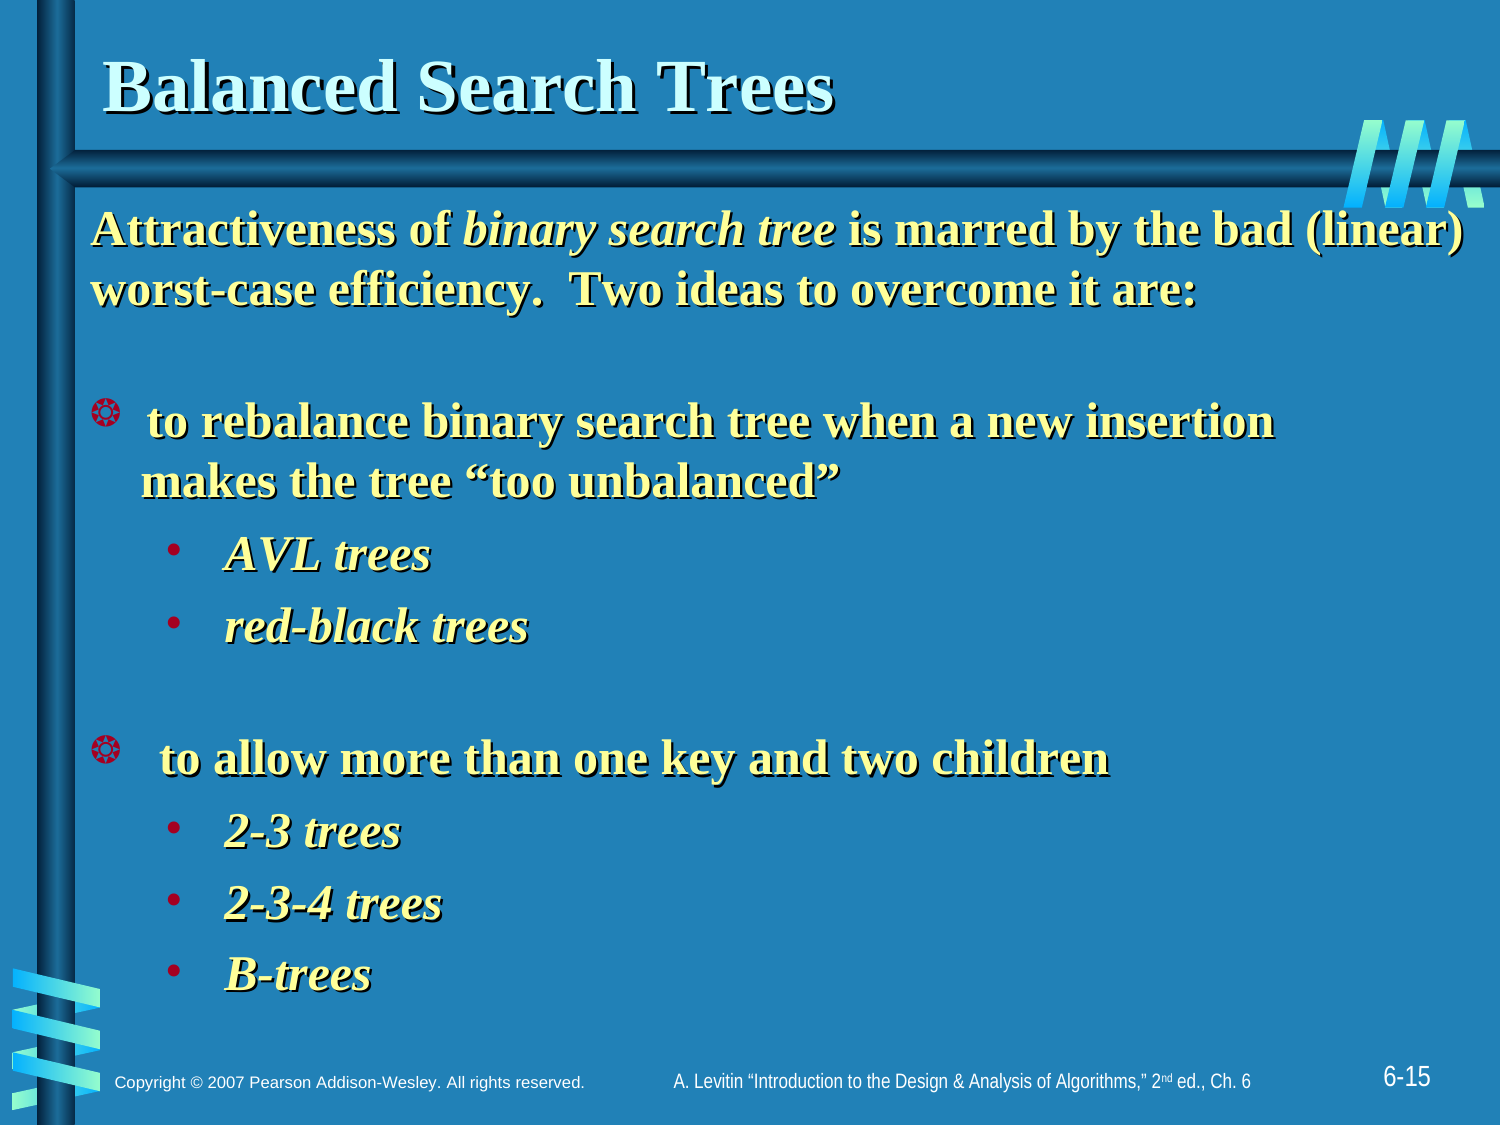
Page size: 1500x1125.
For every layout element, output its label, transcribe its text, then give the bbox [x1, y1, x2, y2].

list Attractiveness of binary search tree is marred by the bad (linear) worst-case efficiency. Two ideas to overcome it are: to rebalance binary search tree when a new insertion makes the tree “too unbalanced” AVL trees red-black trees to allow more than one key and two children 2-3 trees 2-3-4 trees B-trees [75, 187, 1500, 1125]
title Balanced Search Trees [87, 12, 1475, 150]
